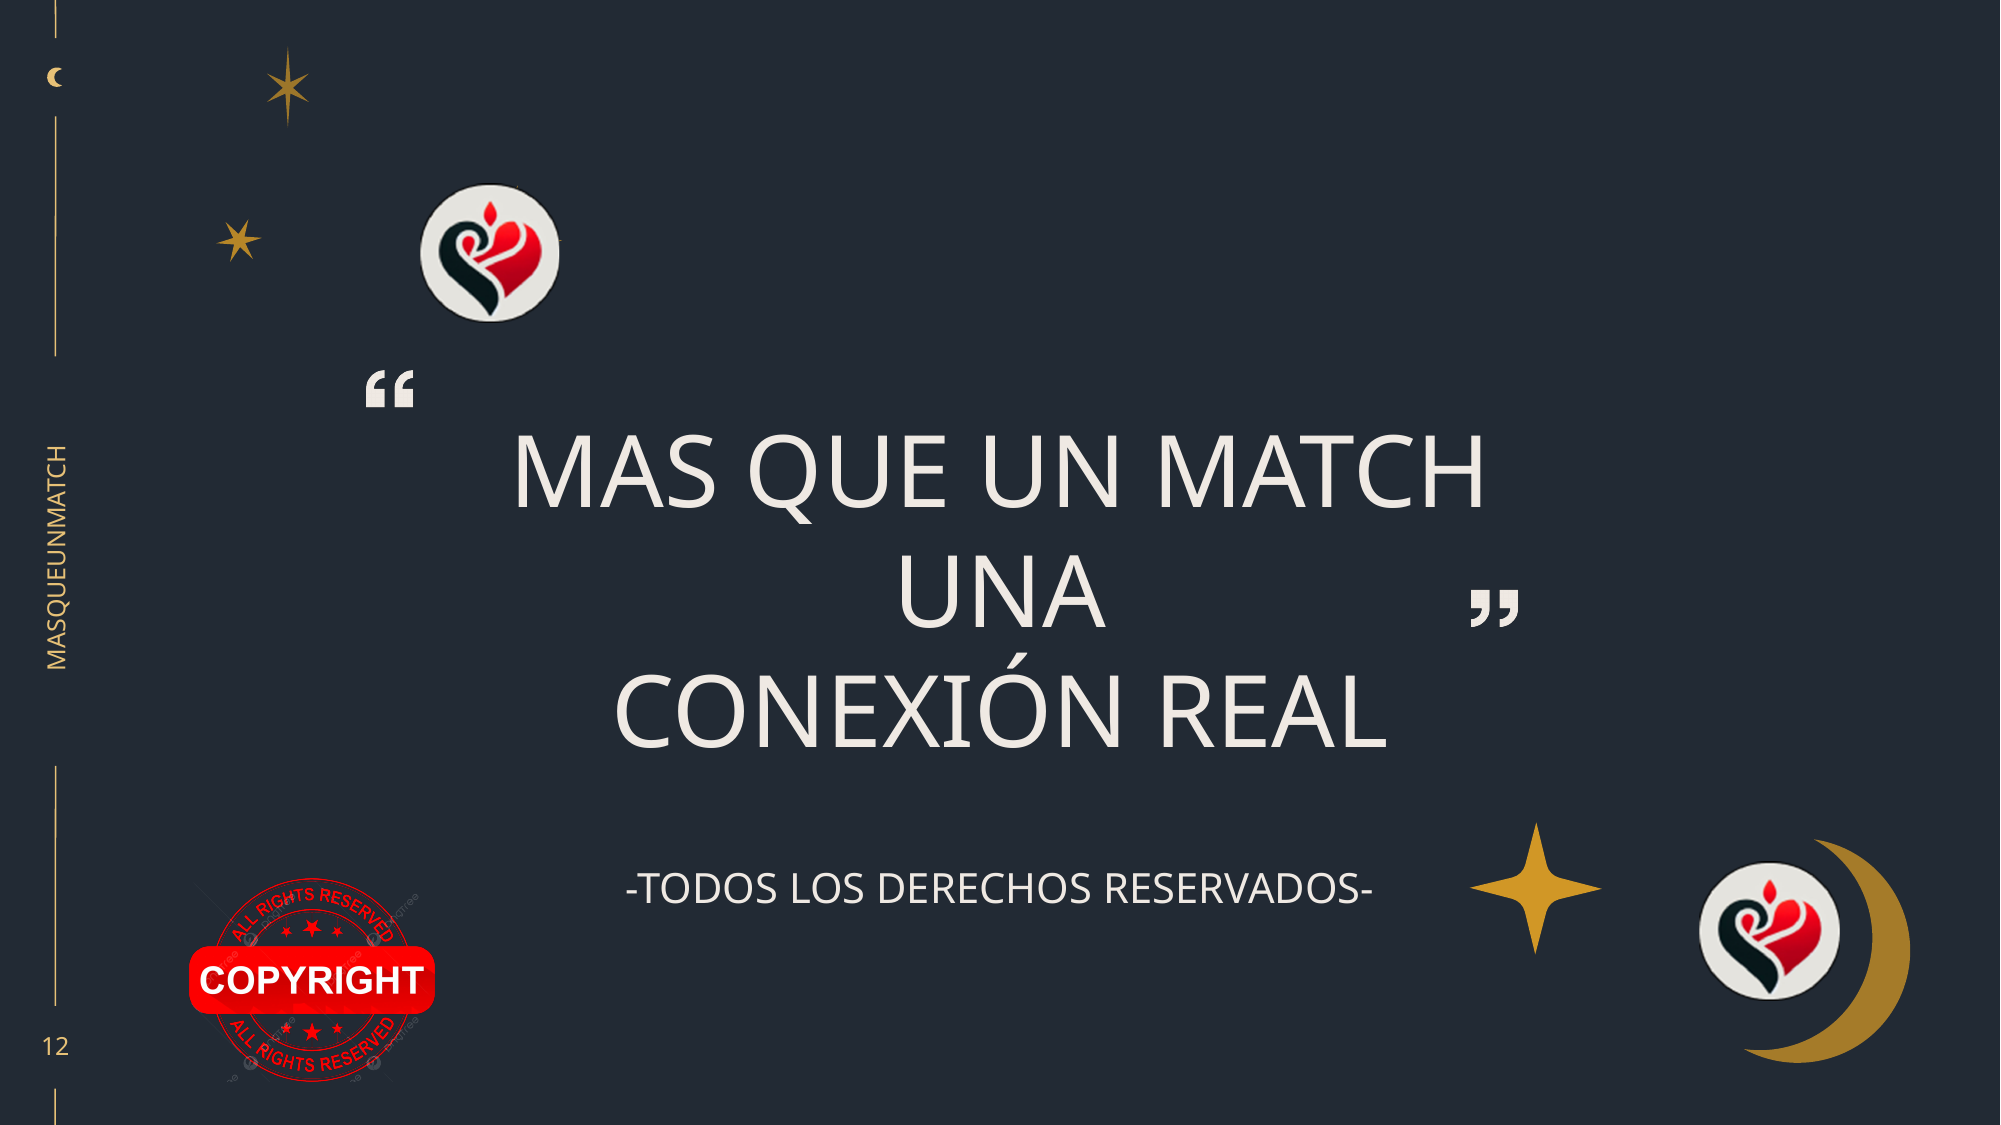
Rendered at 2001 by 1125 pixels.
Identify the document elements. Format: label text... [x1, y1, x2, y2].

subtitle -TODOS LOS DERECHOS RESERVADOS- [174, 861, 1699, 922]
title MAS QUE UN MATCH UNA CONEXIÓN REAL [250, 408, 1751, 837]
picture [344, 343, 435, 434]
picture [189, 878, 435, 1082]
slide_number 1 [25, 1032, 86, 1063]
picture [1449, 562, 1540, 653]
picture [420, 183, 560, 323]
footer MASQUEUNMATCH [40, 348, 71, 769]
picture [1699, 861, 1840, 1001]
